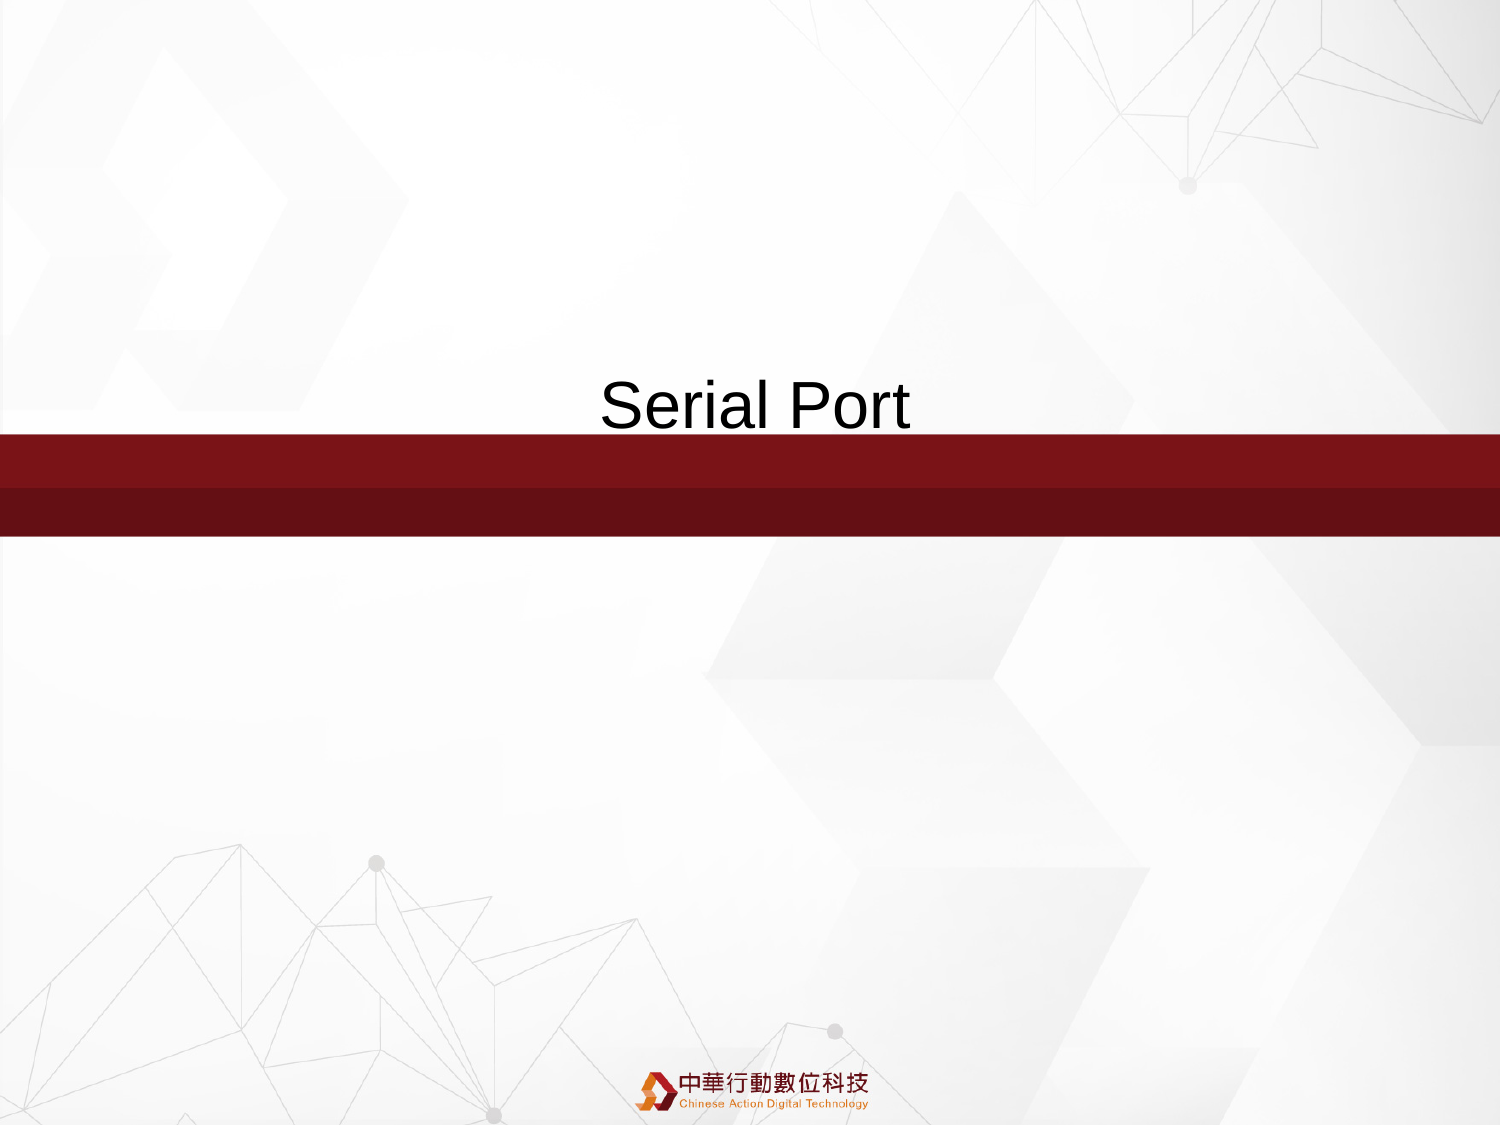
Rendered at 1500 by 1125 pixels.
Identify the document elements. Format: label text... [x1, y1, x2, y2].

picture [0, 0, 1500, 1125]
subtitle Serial Port [80, 305, 1431, 505]
